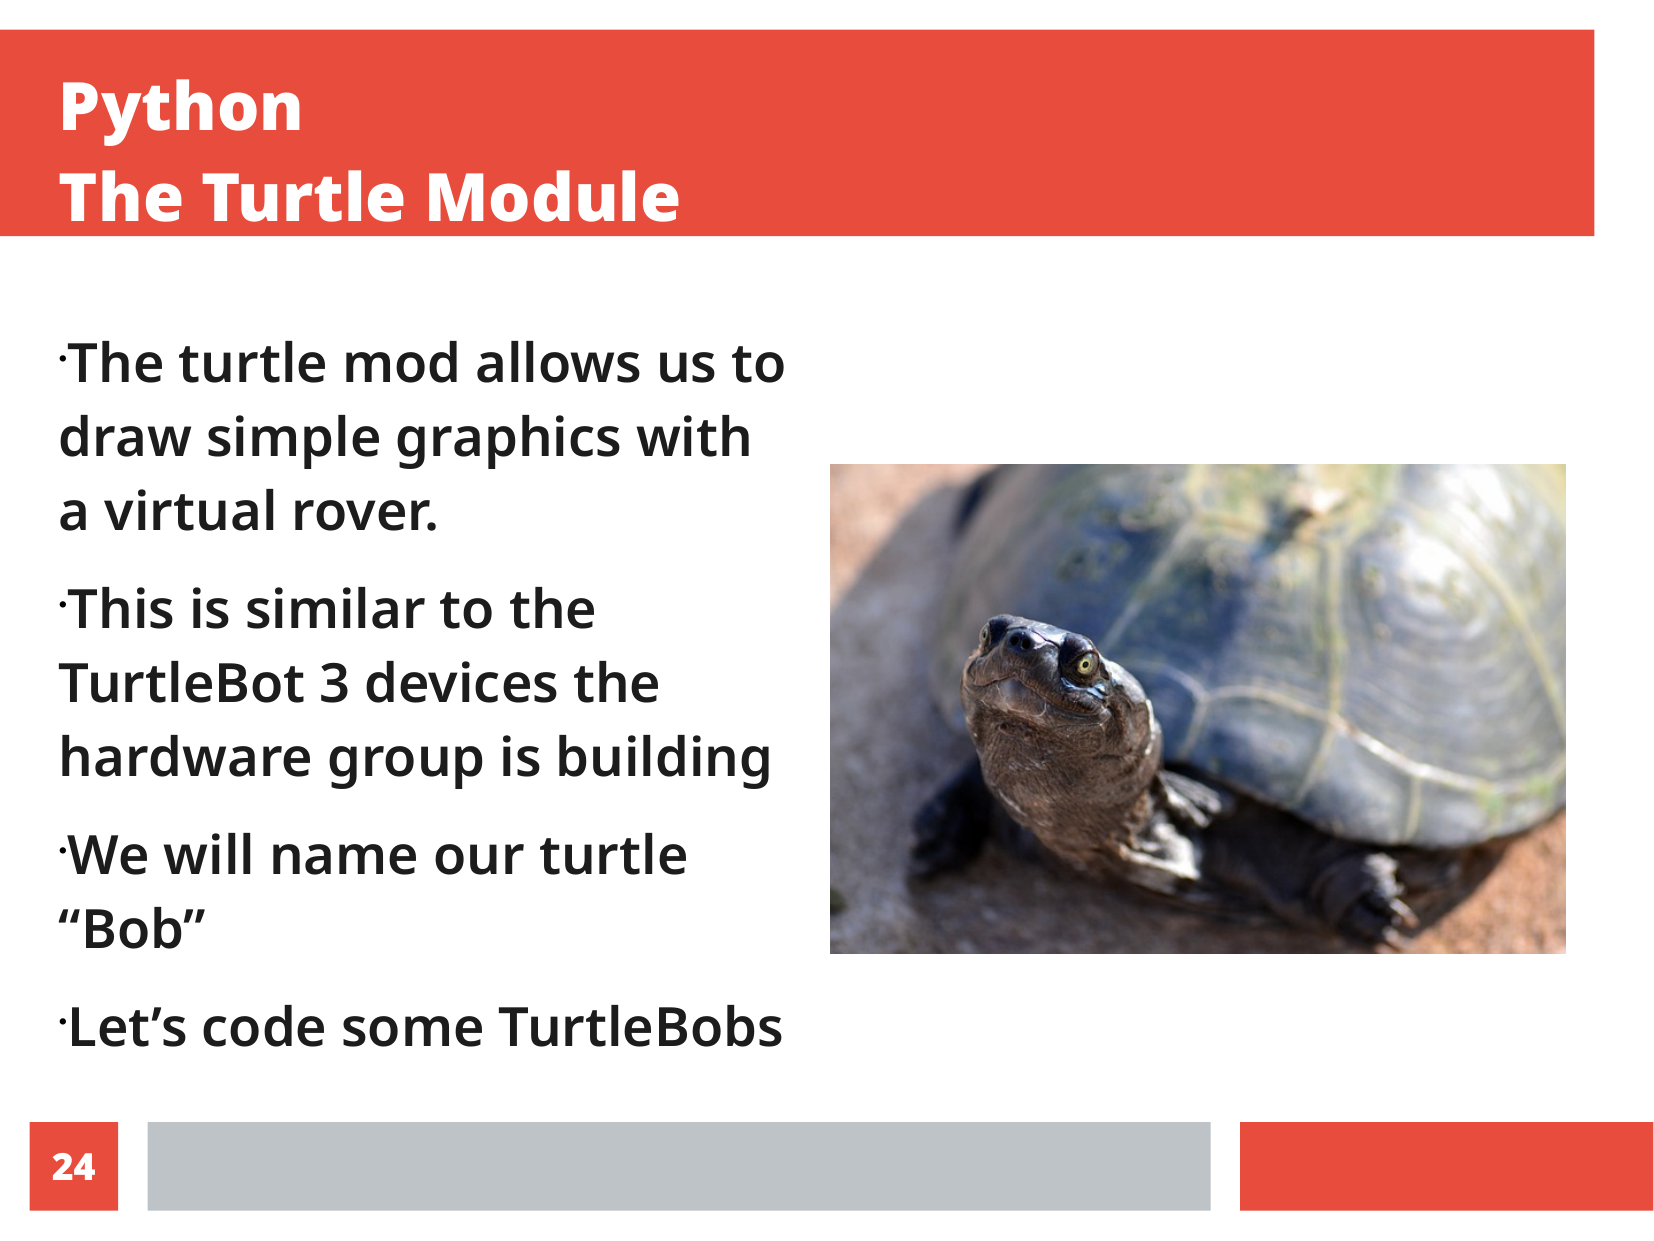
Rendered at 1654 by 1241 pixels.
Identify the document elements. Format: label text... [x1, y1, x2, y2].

list The turtle mod allows us to draw simple graphics with a virtual rover. This is similar to the TurtleBot 3 devices the hardware group is building We will name our turtle “Bob” Let’s code some TurtleBobs [59, 324, 794, 1093]
picture [830, 464, 1566, 954]
title Python The Turtle Module [59, 59, 1595, 207]
